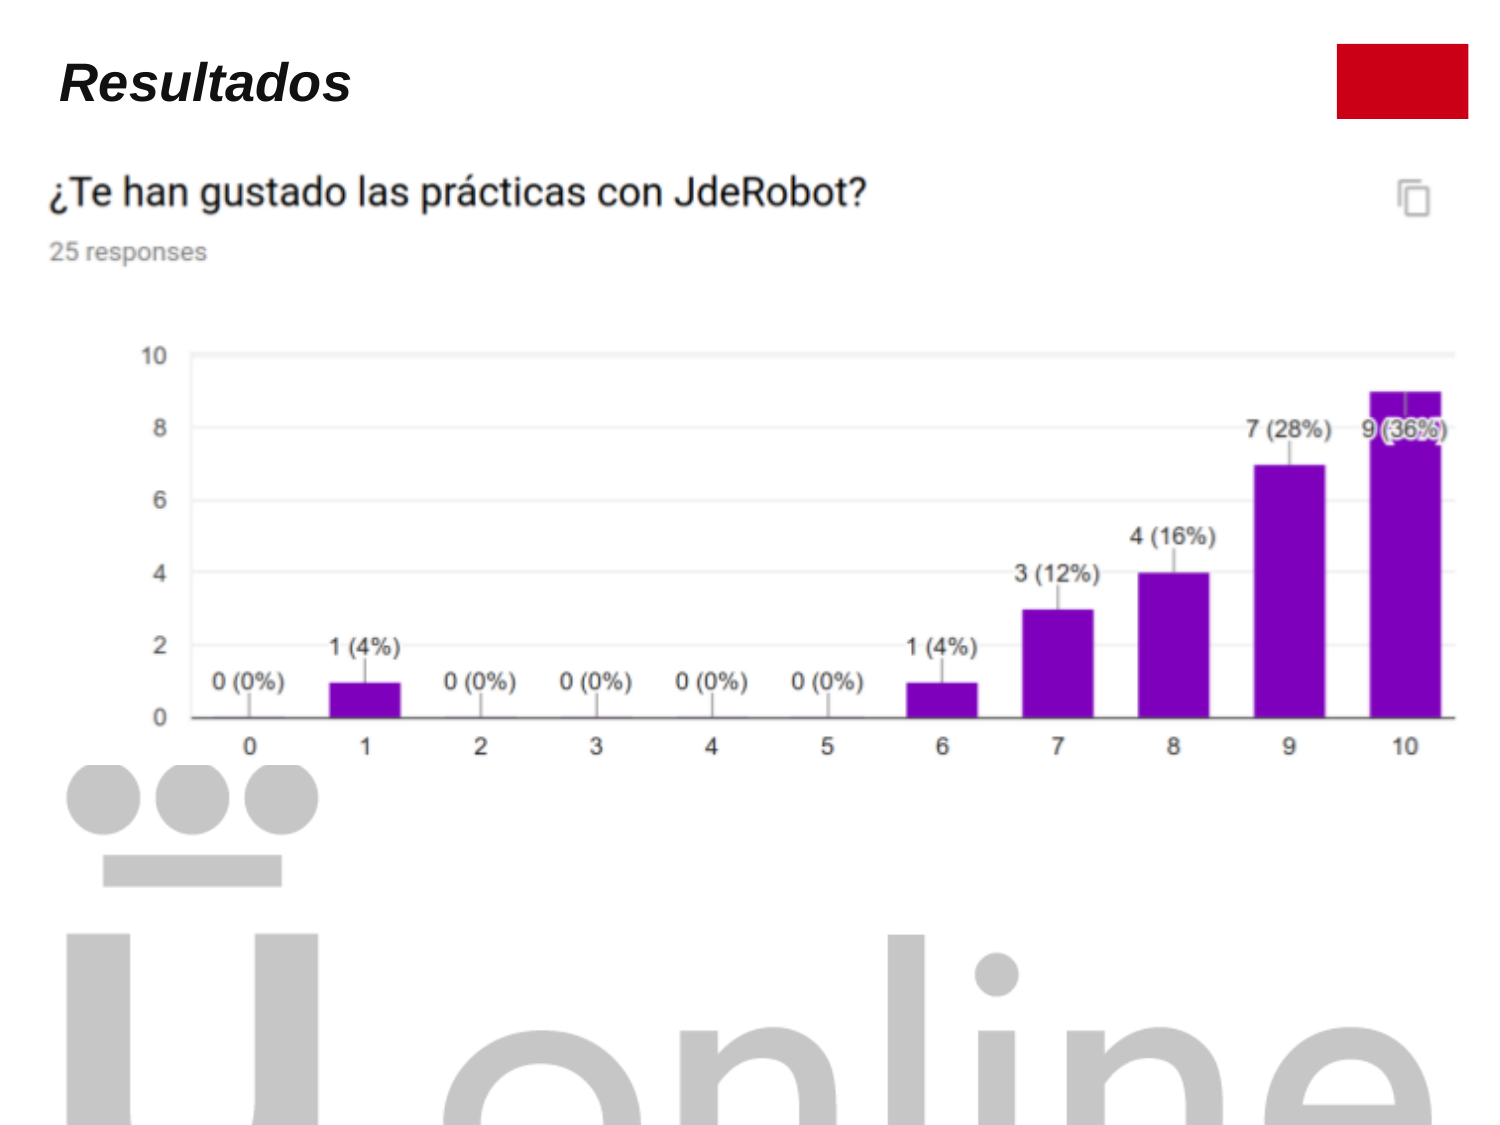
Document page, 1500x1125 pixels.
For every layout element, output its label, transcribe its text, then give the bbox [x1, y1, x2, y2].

picture [0, 134, 1479, 1125]
text_box Resultados [45, 45, 391, 108]
